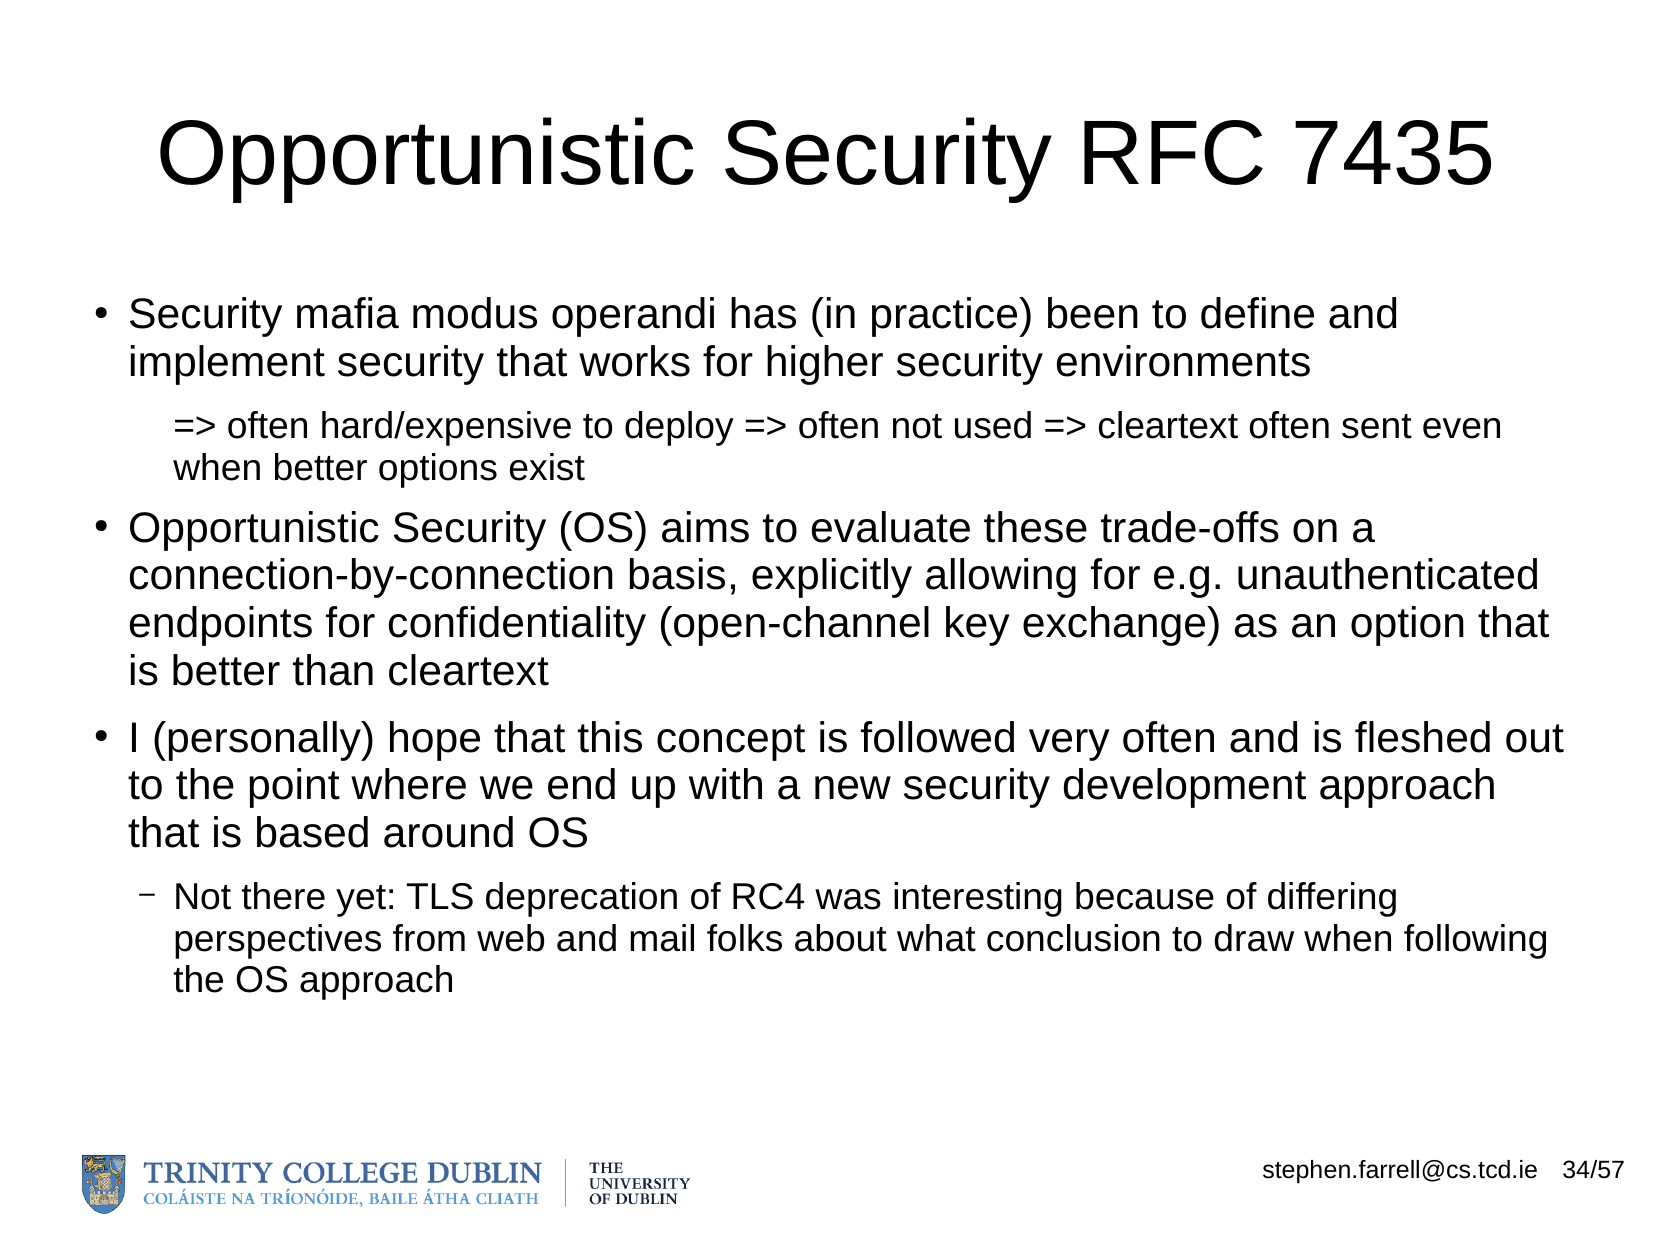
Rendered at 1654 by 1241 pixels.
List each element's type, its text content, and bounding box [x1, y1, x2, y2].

picture [82, 1155, 694, 1214]
list Security mafia modus operandi has (in practice) been to define and implement security that works for higher security environments => often hard/expensive to deploy => often not used => cleartext often sent even when better options exist Opportunistic Security (OS) aims to evaluate these trade-offs on a connection-by-connection basis, explicitly allowing for e.g. unauthenticated endpoints for confidentiality (open-channel key exchange) as an option that is better than cleartext I (personally) hope that this concept is followed very often and is fleshed out to the point where we end up with a new security development approach that is based around OS Not there yet: TLS deprecation of RC4 was interesting because of differing perspectives from web and mail folks about what conclusion to draw when following the OS approach [82, 290, 1571, 1010]
title Opportunistic Security RFC 7435 [82, 49, 1571, 257]
